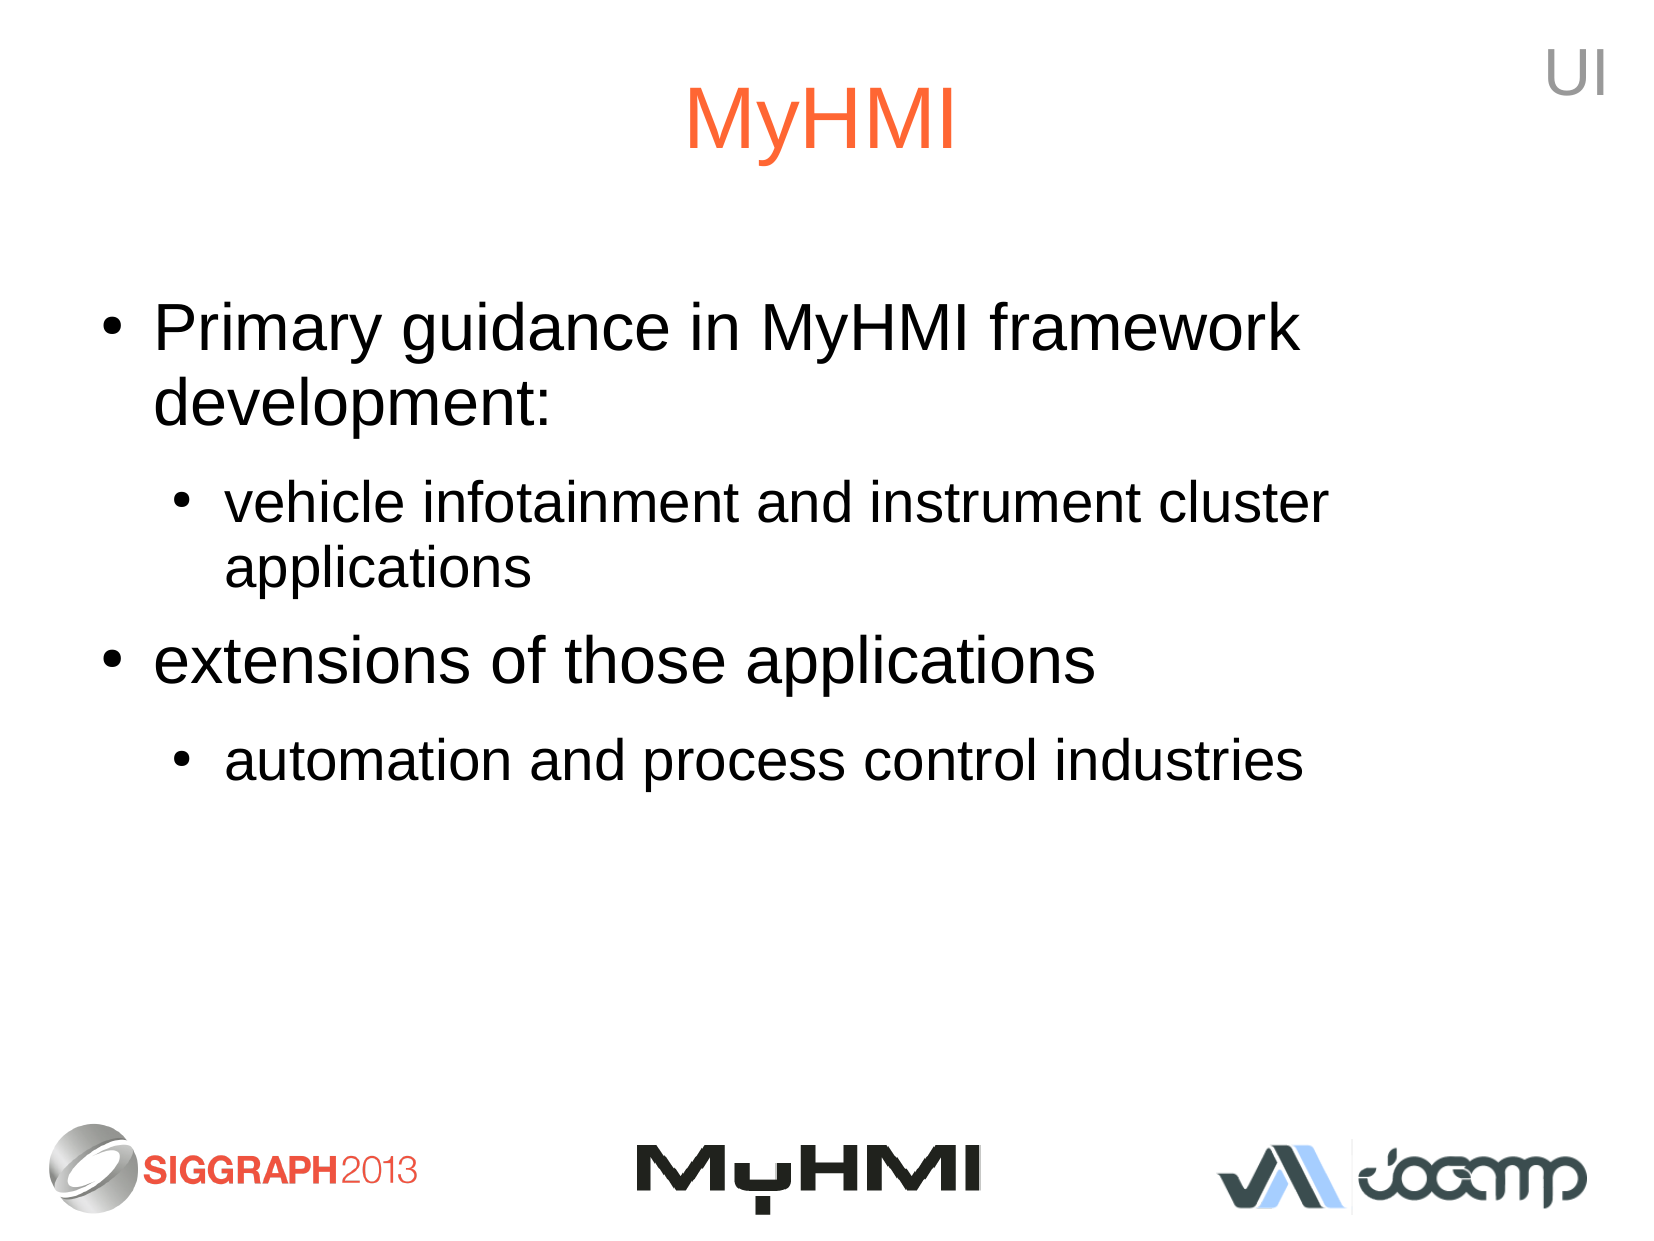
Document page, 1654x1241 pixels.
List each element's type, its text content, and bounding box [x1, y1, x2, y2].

picture [45, 1122, 421, 1215]
list Primary guidance in MyHMI framework development: vehicle infotainment and instrument cluster applications extensions of those applications automation and process control industries [82, 290, 1538, 1010]
text_box UI [1529, 27, 1642, 132]
picture [1215, 1139, 1587, 1215]
picture [637, 1145, 981, 1215]
title MyHMI [68, 49, 1576, 188]
